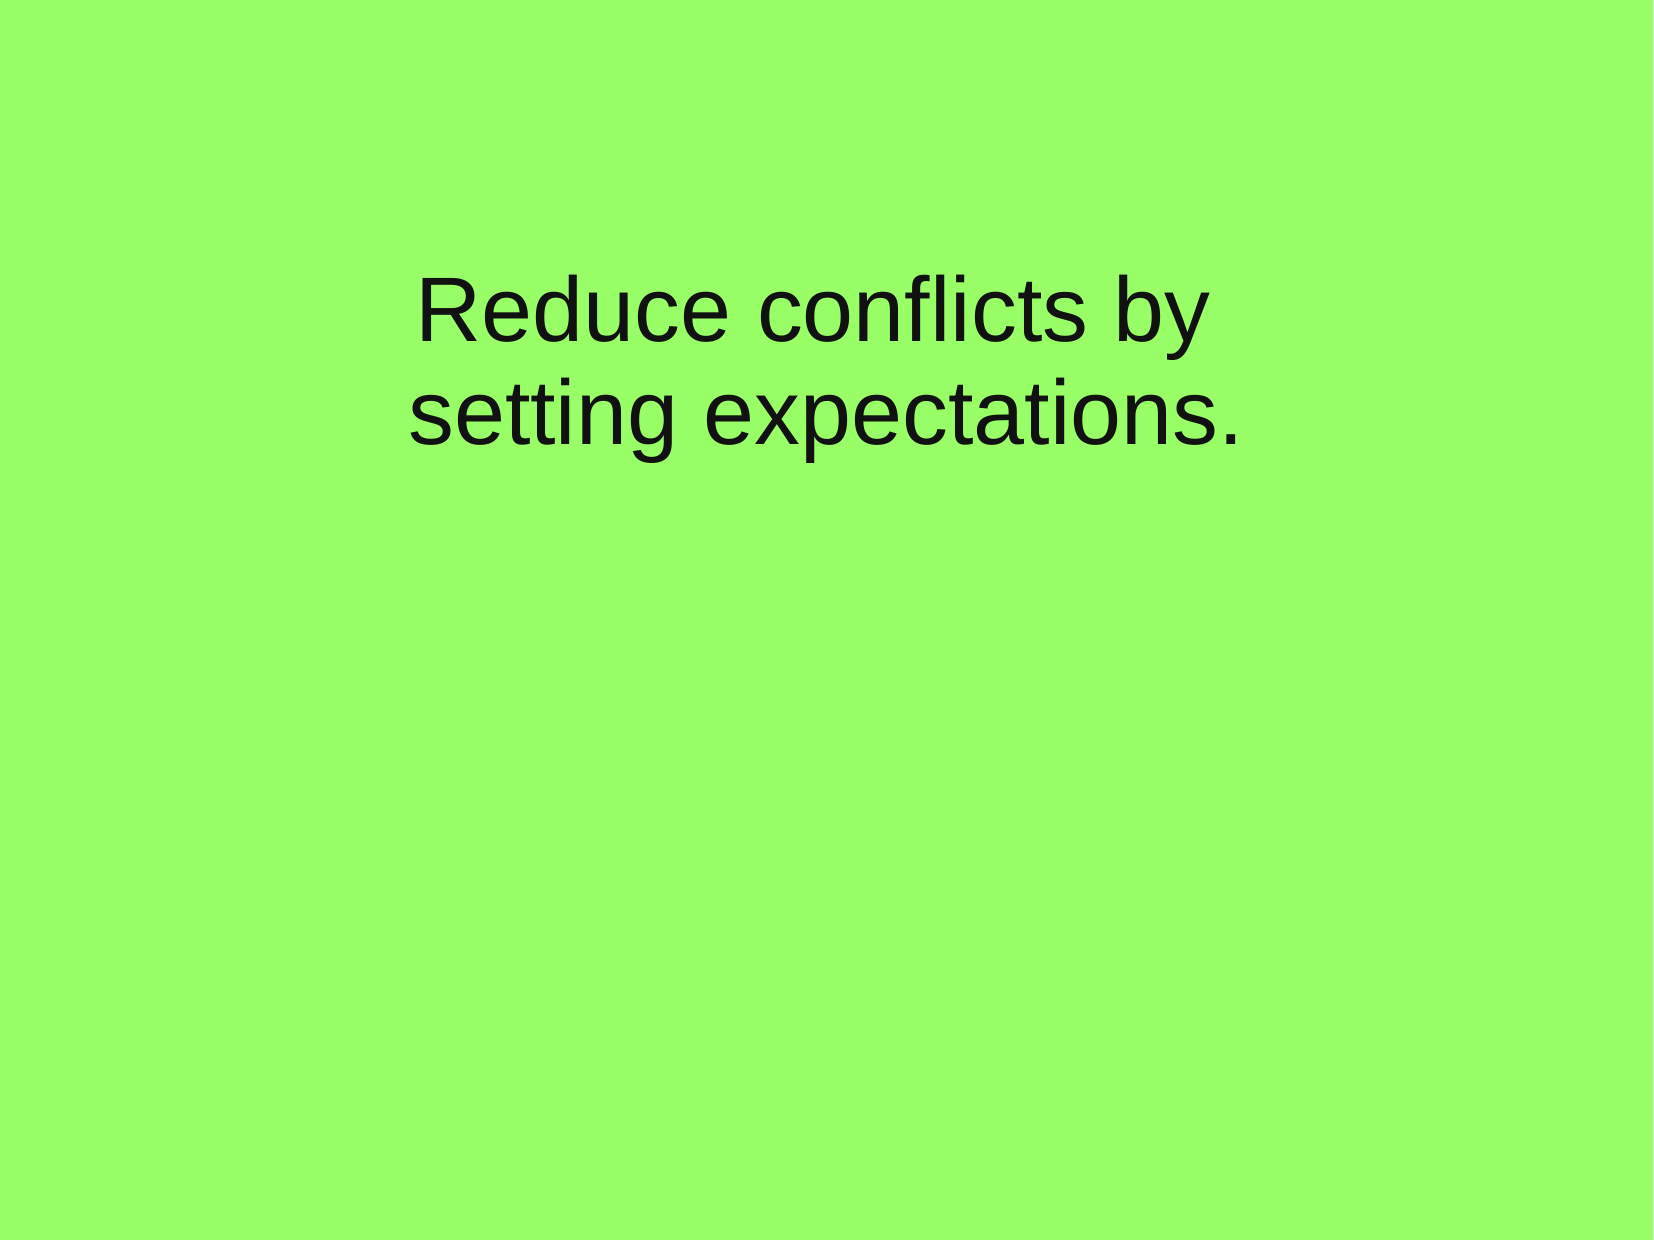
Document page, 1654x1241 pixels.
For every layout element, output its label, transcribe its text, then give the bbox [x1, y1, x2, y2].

title Reduce conflicts by setting expectations. [82, 257, 1571, 466]
